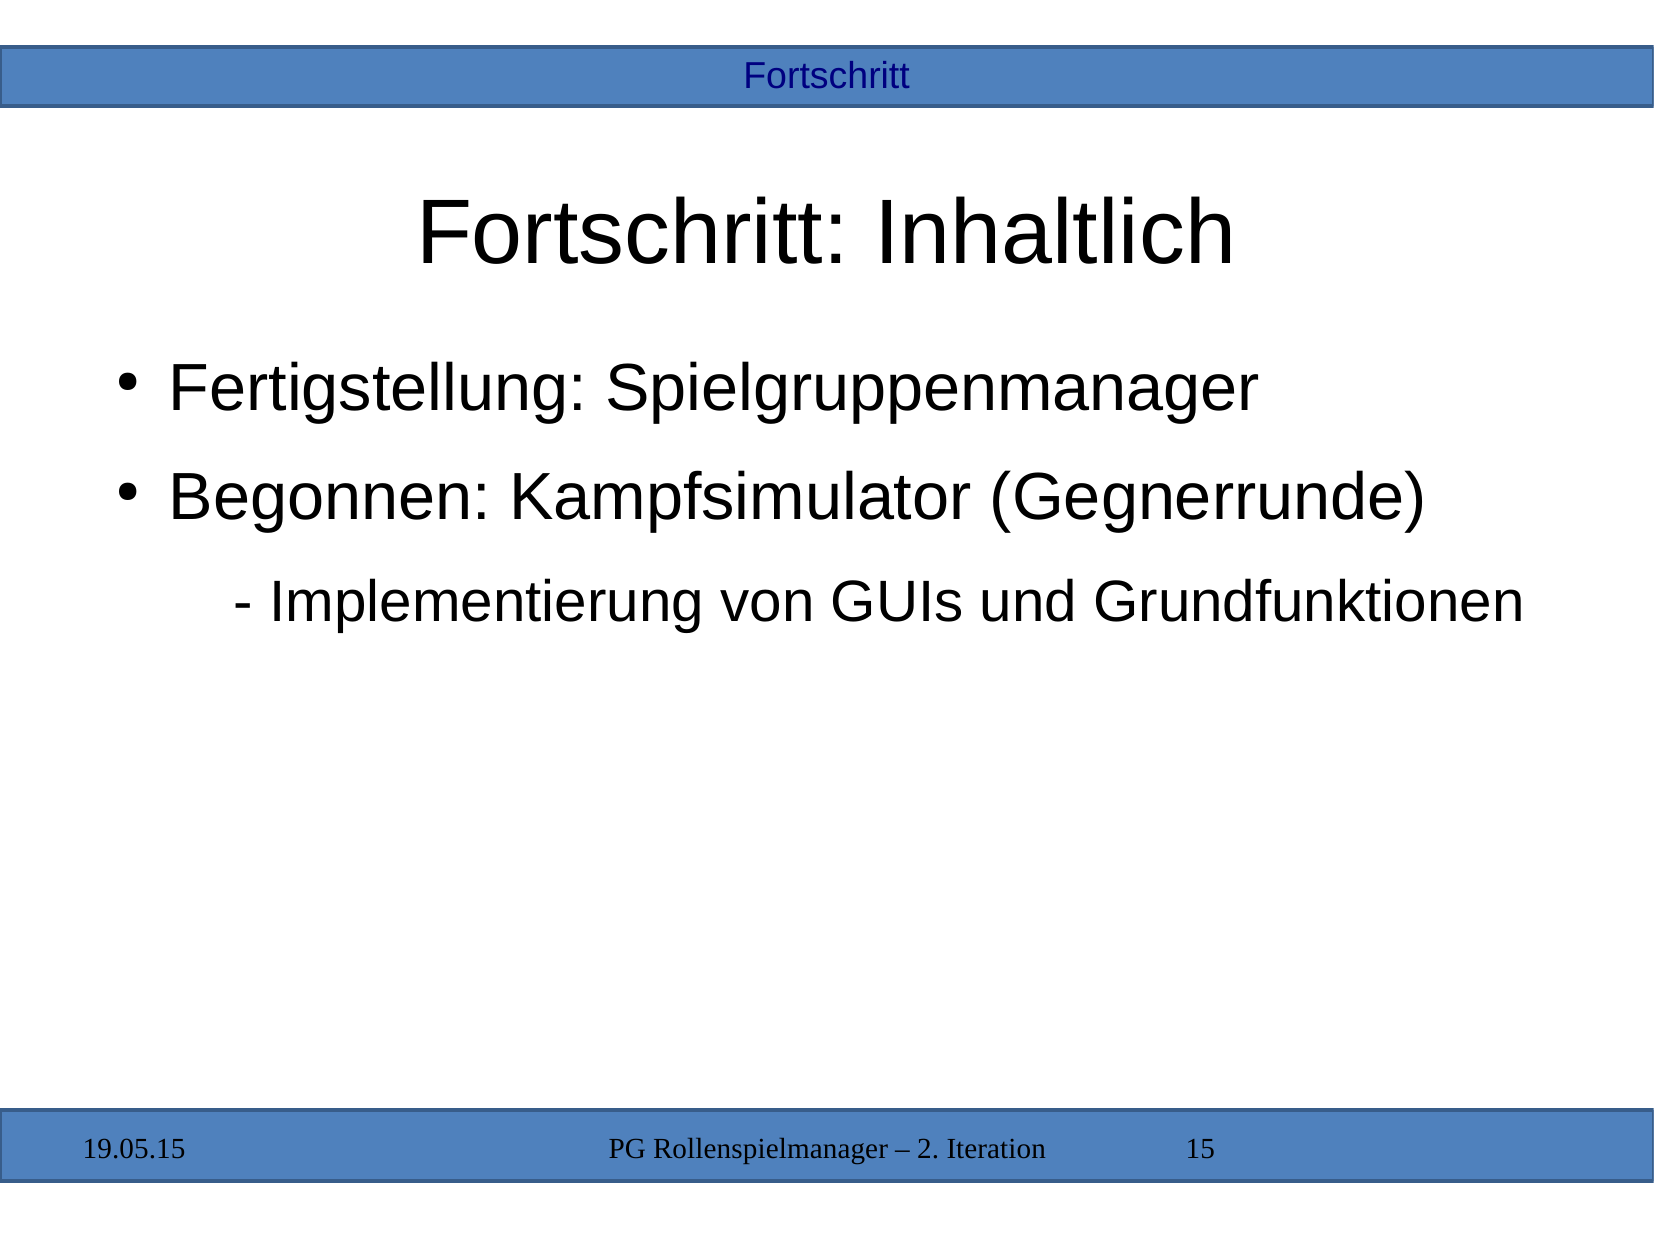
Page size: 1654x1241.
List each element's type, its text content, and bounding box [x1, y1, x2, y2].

text_box PG Rollenspielmanager – 2. Iteration [565, 1129, 1090, 1216]
text_box 19.05.15 [82, 1129, 468, 1216]
list Fertigstellung: Spielgruppenmanager Begonnen: Kampfsimulator (Gegnerrunde) - Implementierung von GUIs und Grundfunktionen [80, 343, 1536, 1063]
text_box [1185, 1129, 1571, 1216]
text_box Fortschritt [0, 47, 1654, 105]
title Fortschritt: Inhaltlich [82, 171, 1571, 283]
